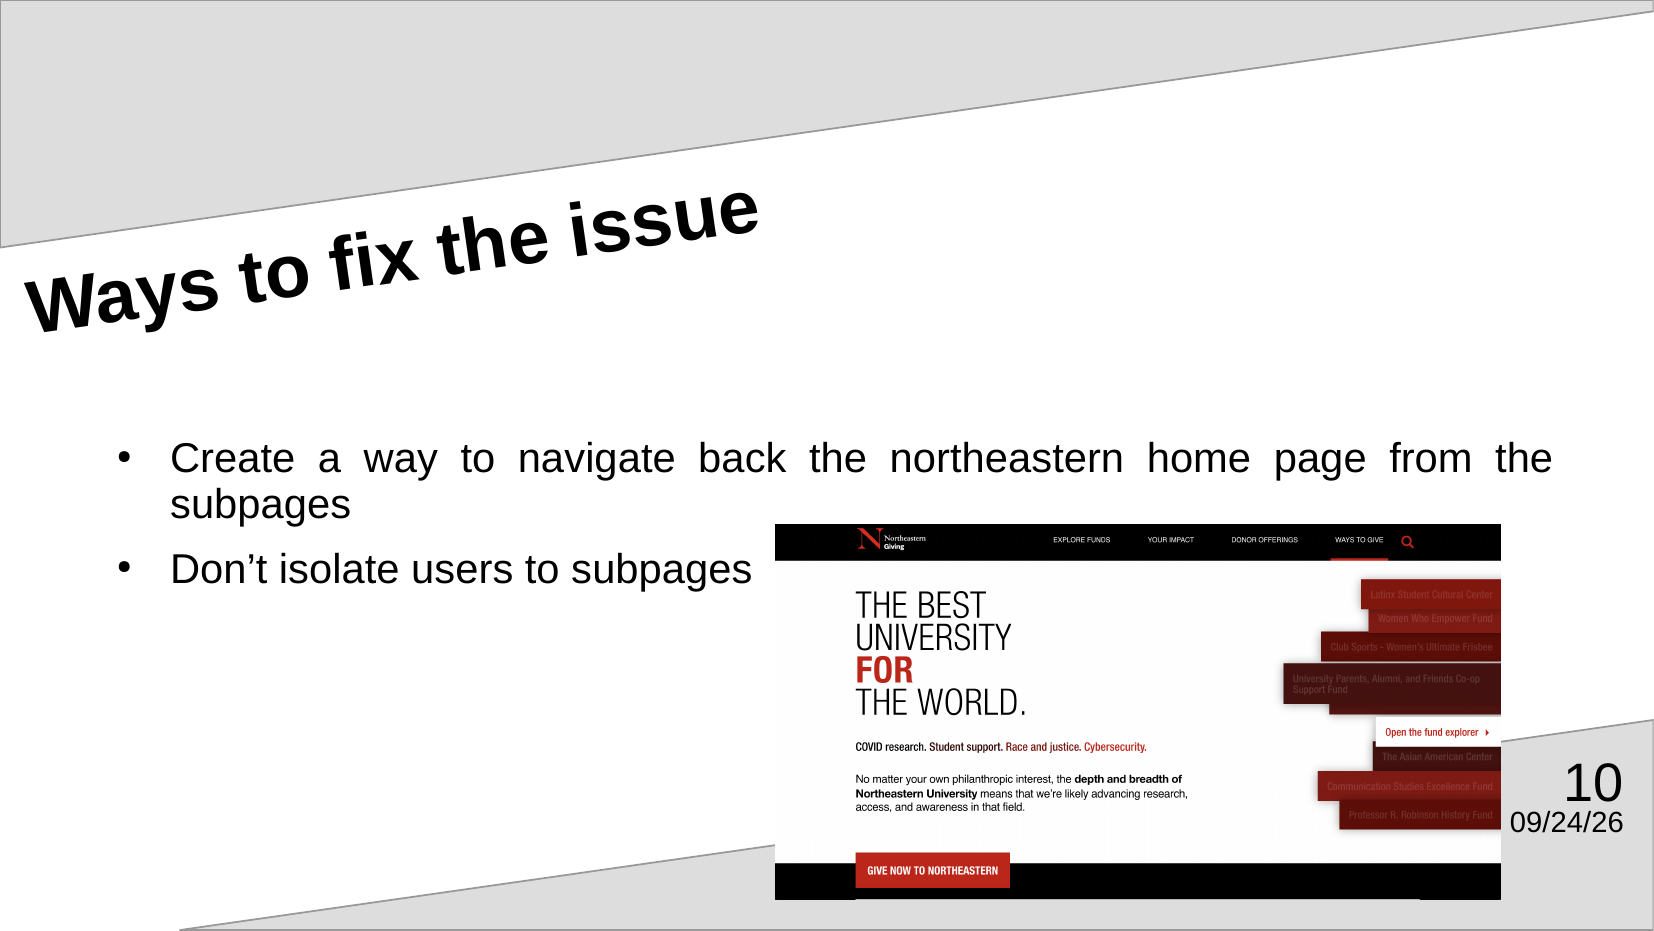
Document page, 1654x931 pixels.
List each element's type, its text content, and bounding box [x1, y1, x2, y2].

title Ways to fix the issue [16, 21, 1501, 387]
list Create a way to navigate back the northeastern home page from the subpages Don’t isolate users to subpages [99, 434, 1555, 789]
picture [775, 524, 1501, 901]
